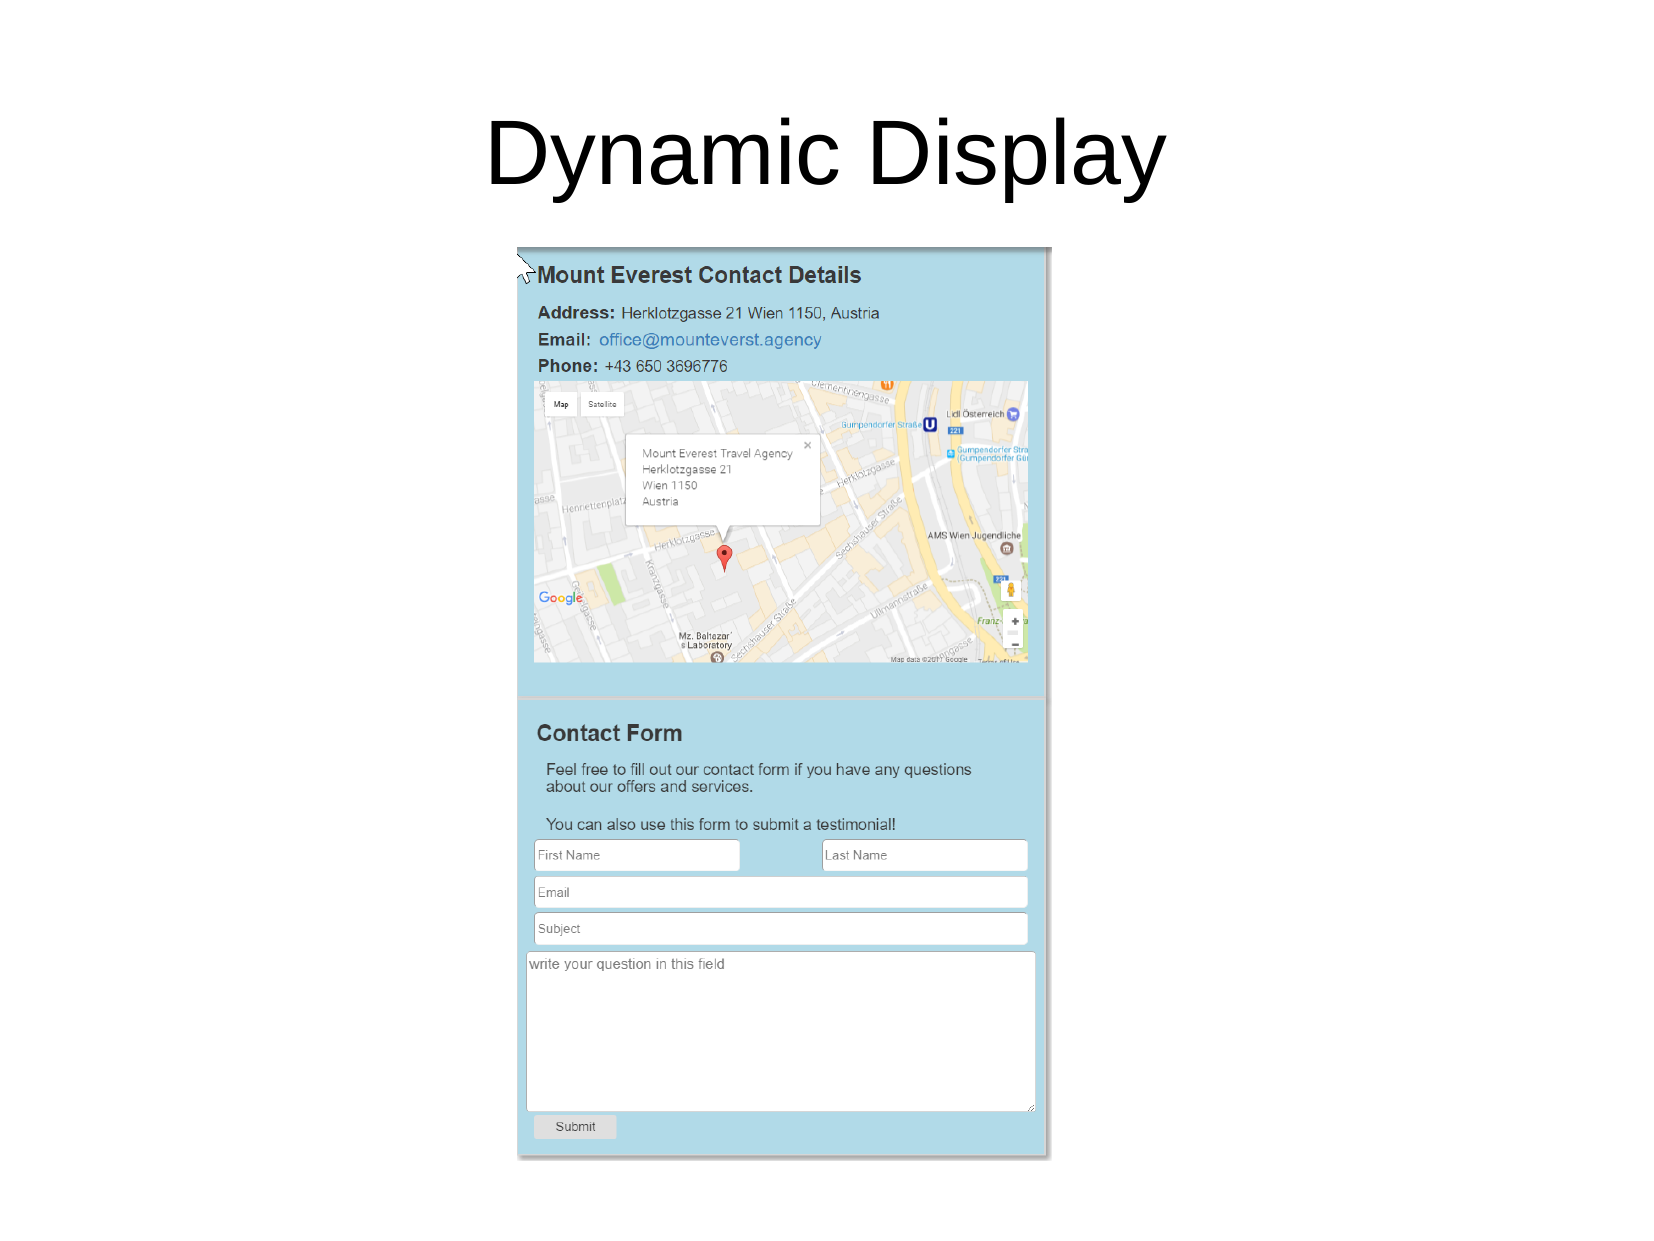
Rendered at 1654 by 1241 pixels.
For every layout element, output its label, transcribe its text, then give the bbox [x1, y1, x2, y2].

title Dynamic Display [82, 49, 1571, 257]
picture [517, 247, 1052, 1162]
